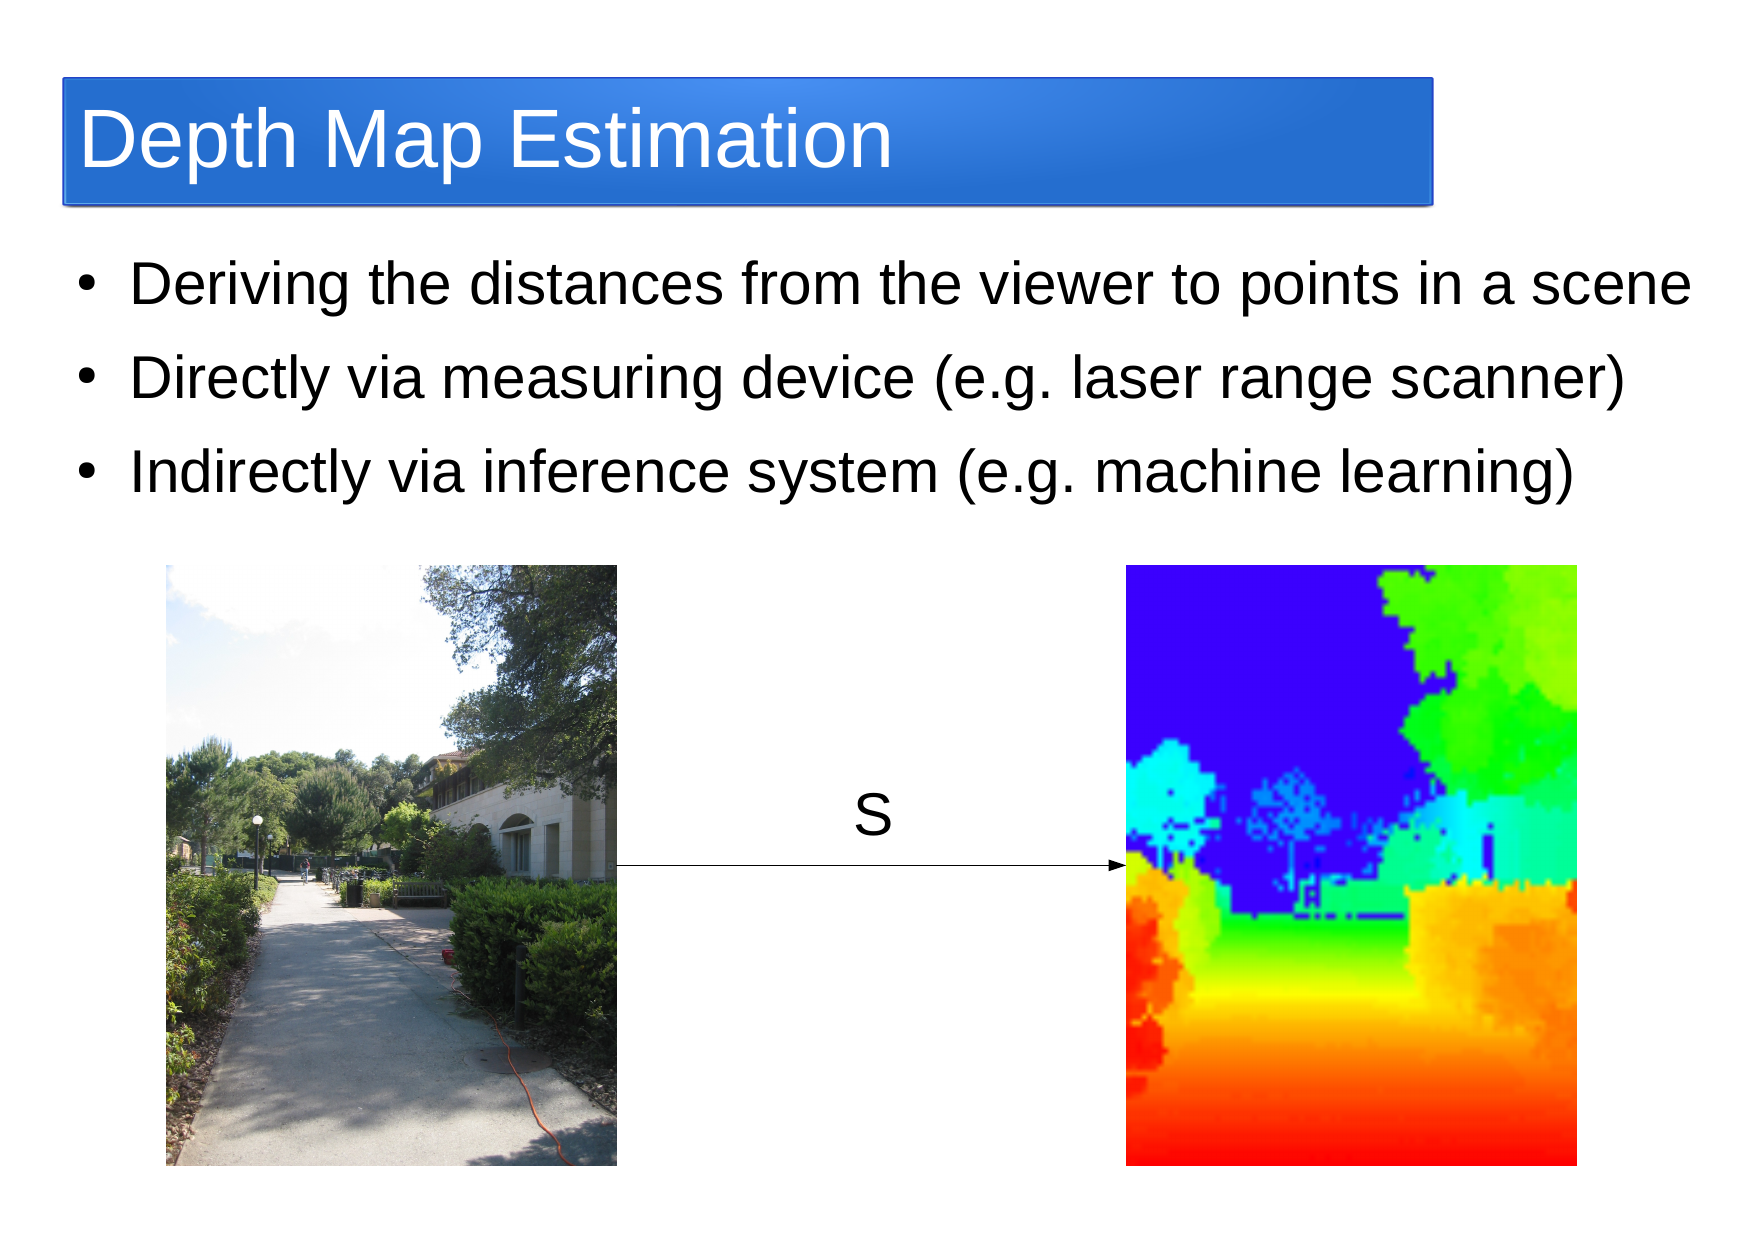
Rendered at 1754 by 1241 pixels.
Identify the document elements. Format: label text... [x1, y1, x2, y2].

title Depth Map Estimation [78, 80, 1429, 198]
text_box S [790, 773, 957, 856]
picture [1126, 565, 1577, 1166]
picture [58, 77, 1439, 209]
list Deriving the distances from the viewer to points in a scene Directly via measuring device (e.g. laser range scanner) Indirectly via inference system (e.g. machine learning) [58, 249, 1696, 543]
picture [166, 565, 617, 1166]
